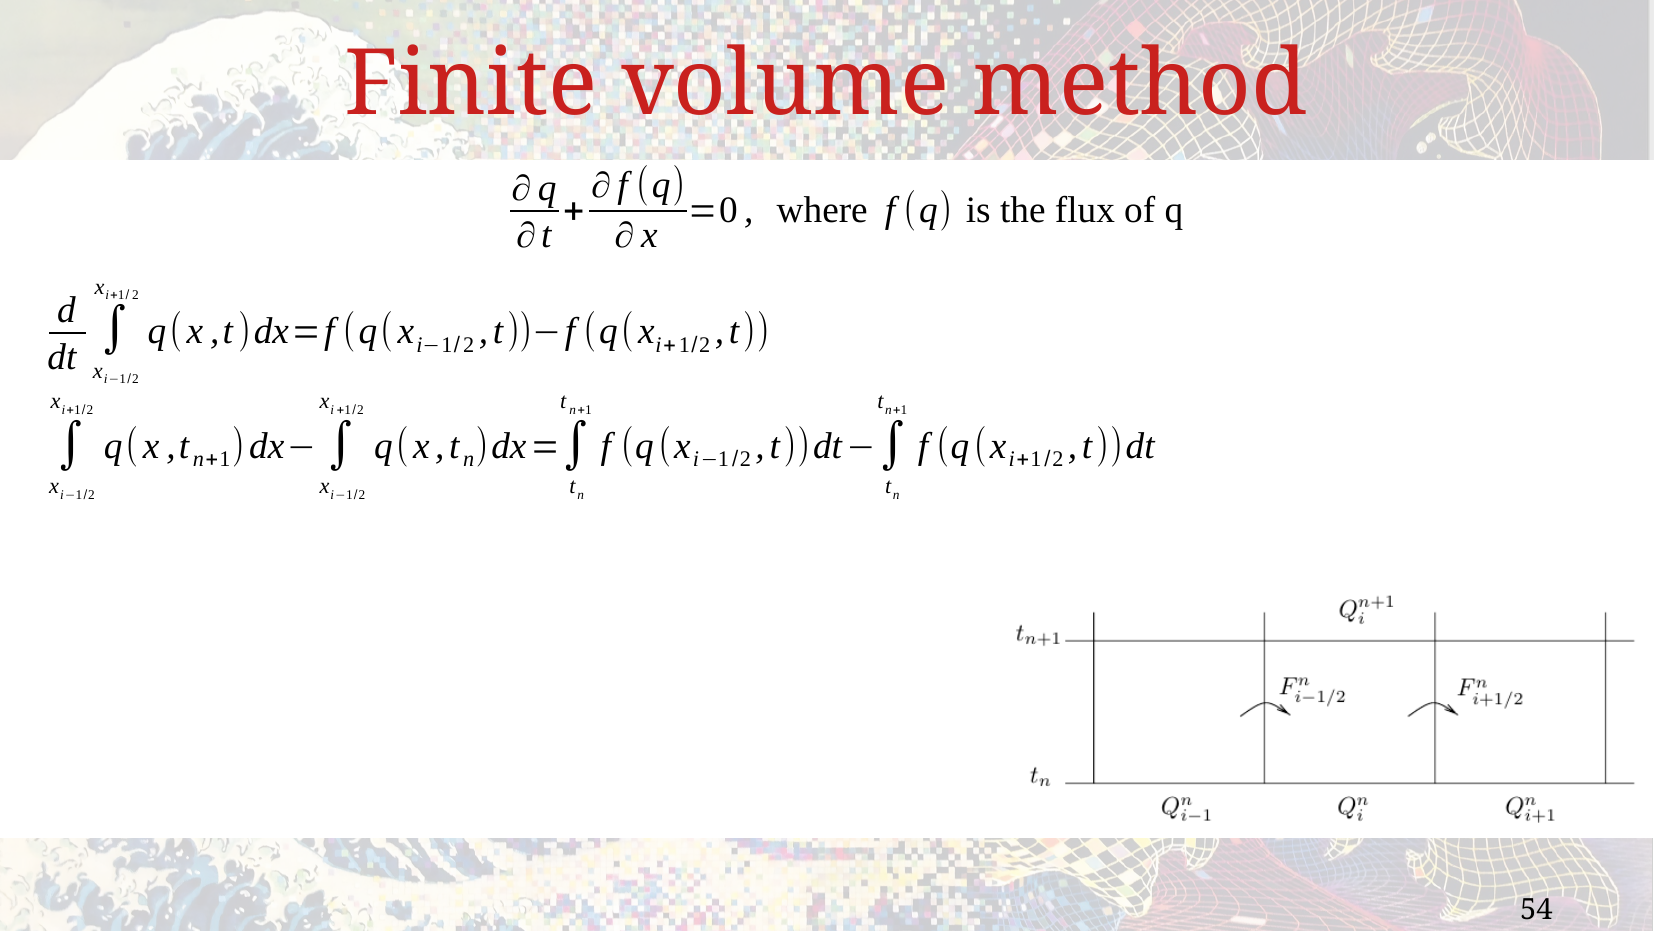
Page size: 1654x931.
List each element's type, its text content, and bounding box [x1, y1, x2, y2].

chart [501, 162, 1194, 256]
title Finite volume method [0, 1, 1654, 157]
picture [975, 579, 1654, 833]
chart [41, 274, 1164, 502]
